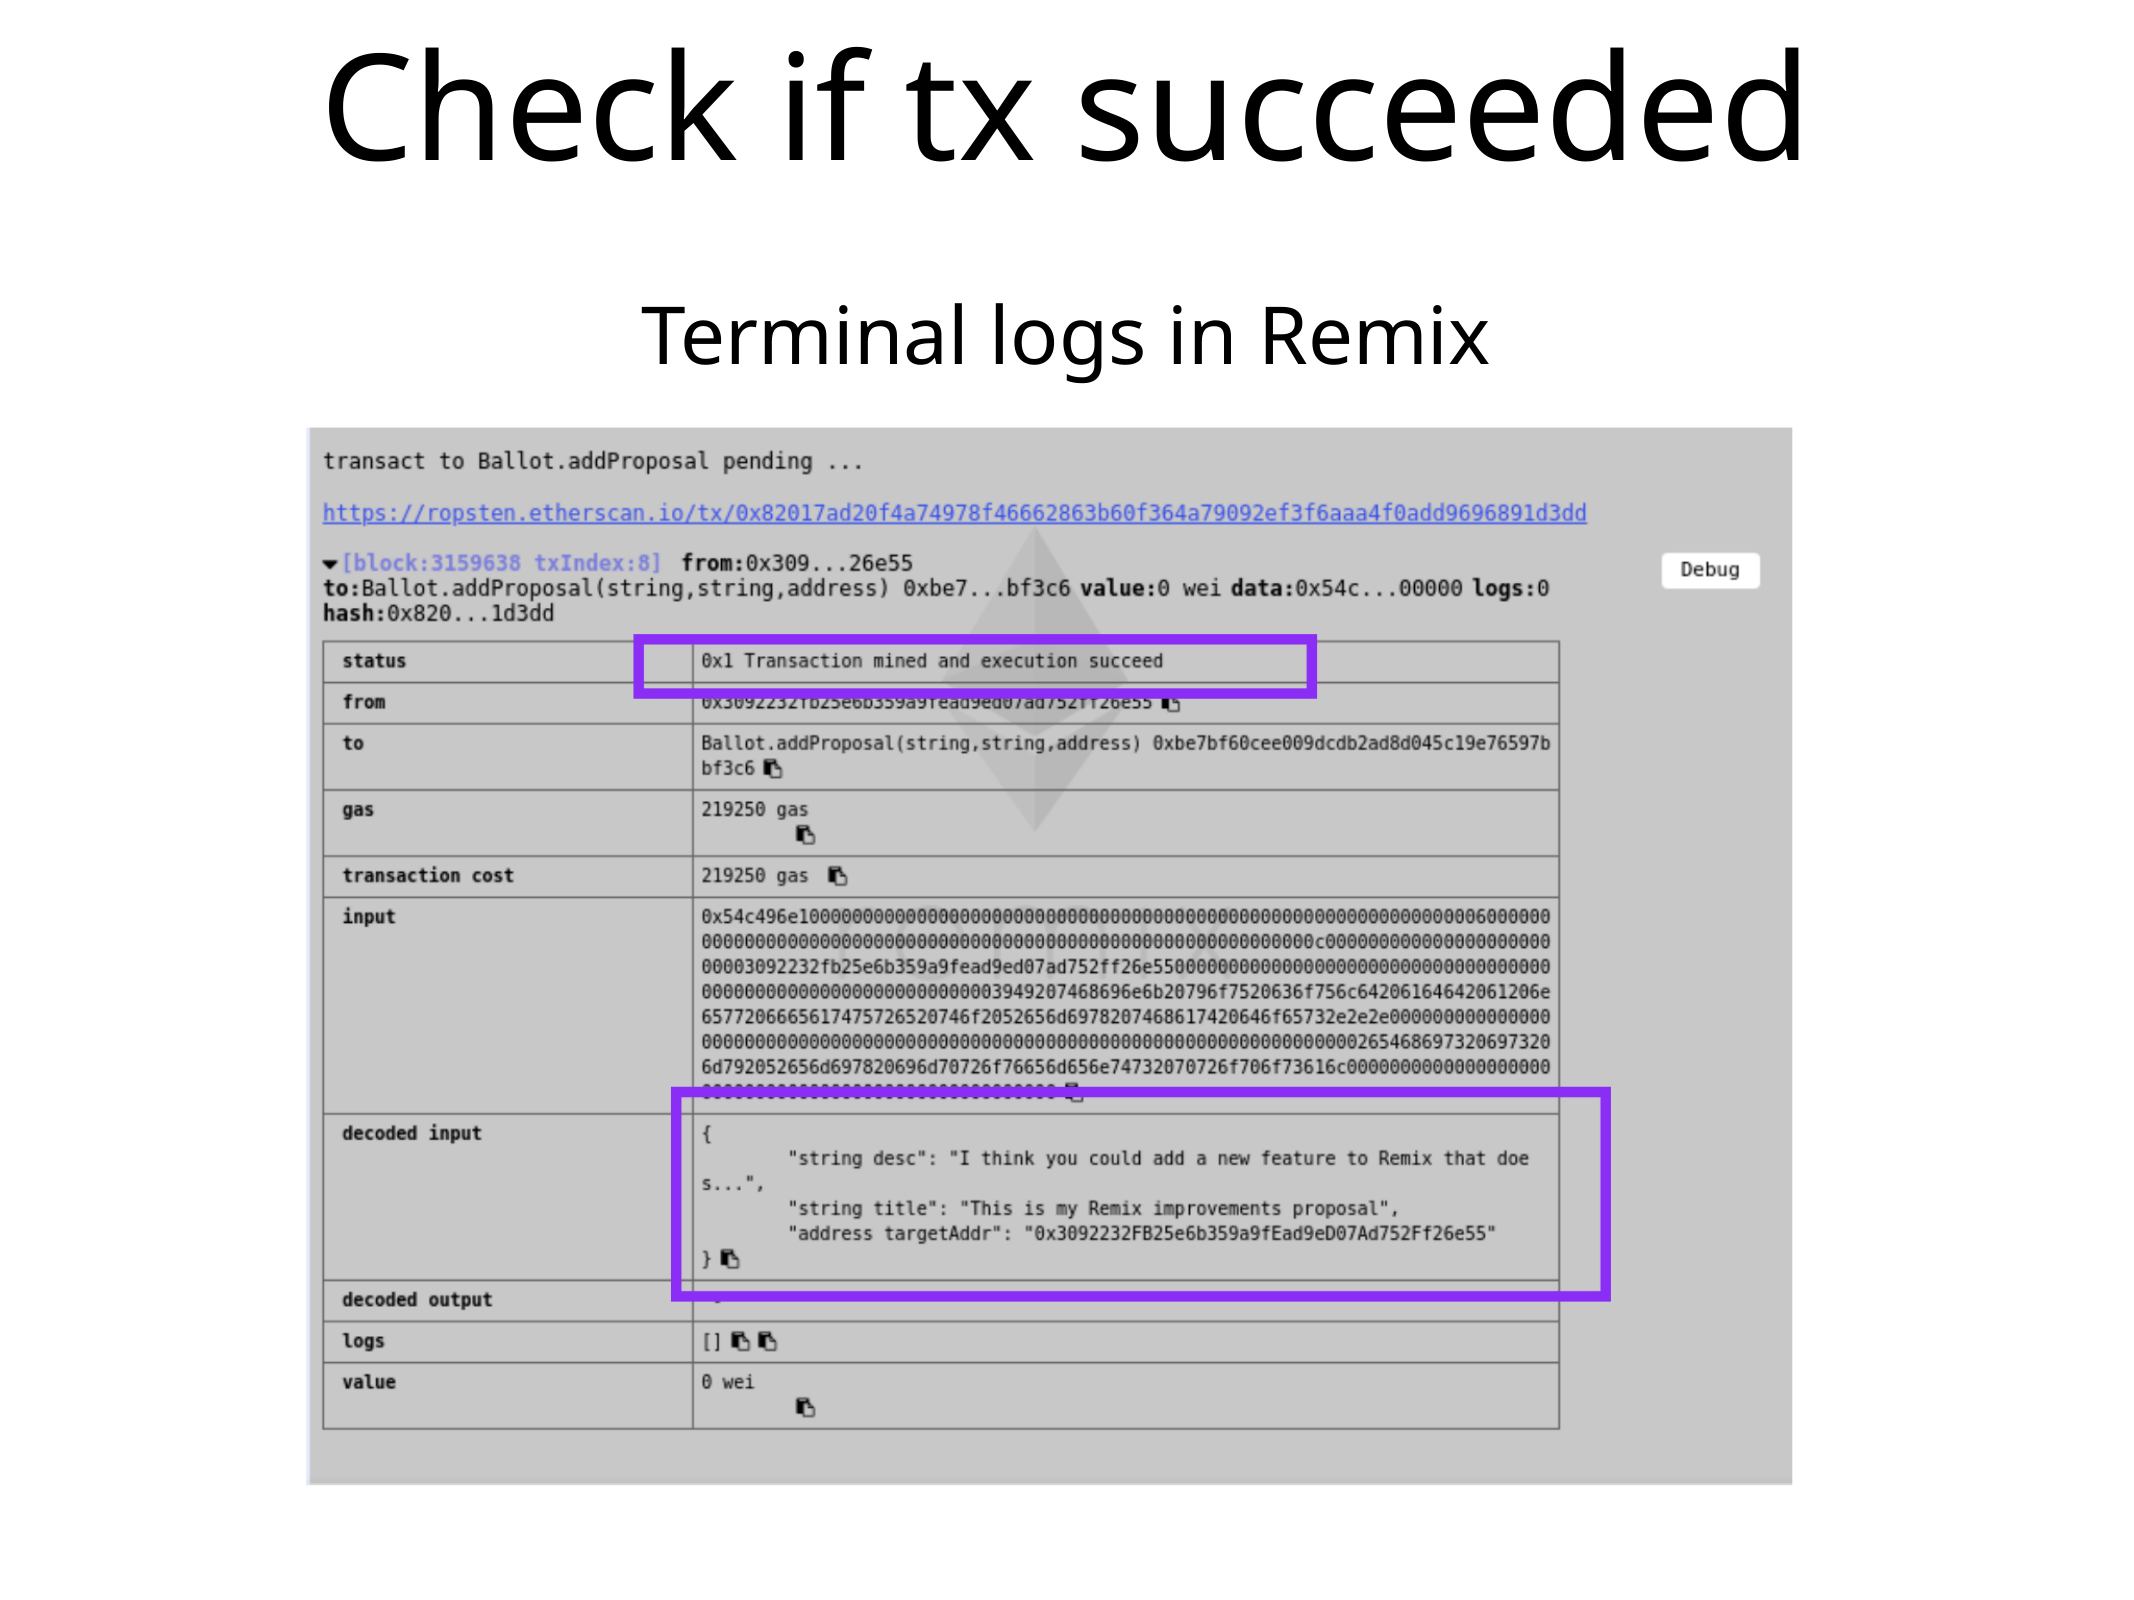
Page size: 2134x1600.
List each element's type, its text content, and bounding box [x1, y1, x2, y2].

picture [275, 413, 1859, 1504]
subtitle Terminal logs in Remix ( when dependencies.js is the active file ) [112, 277, 2021, 558]
title Check if tx succeeded [69, 5, 2064, 547]
